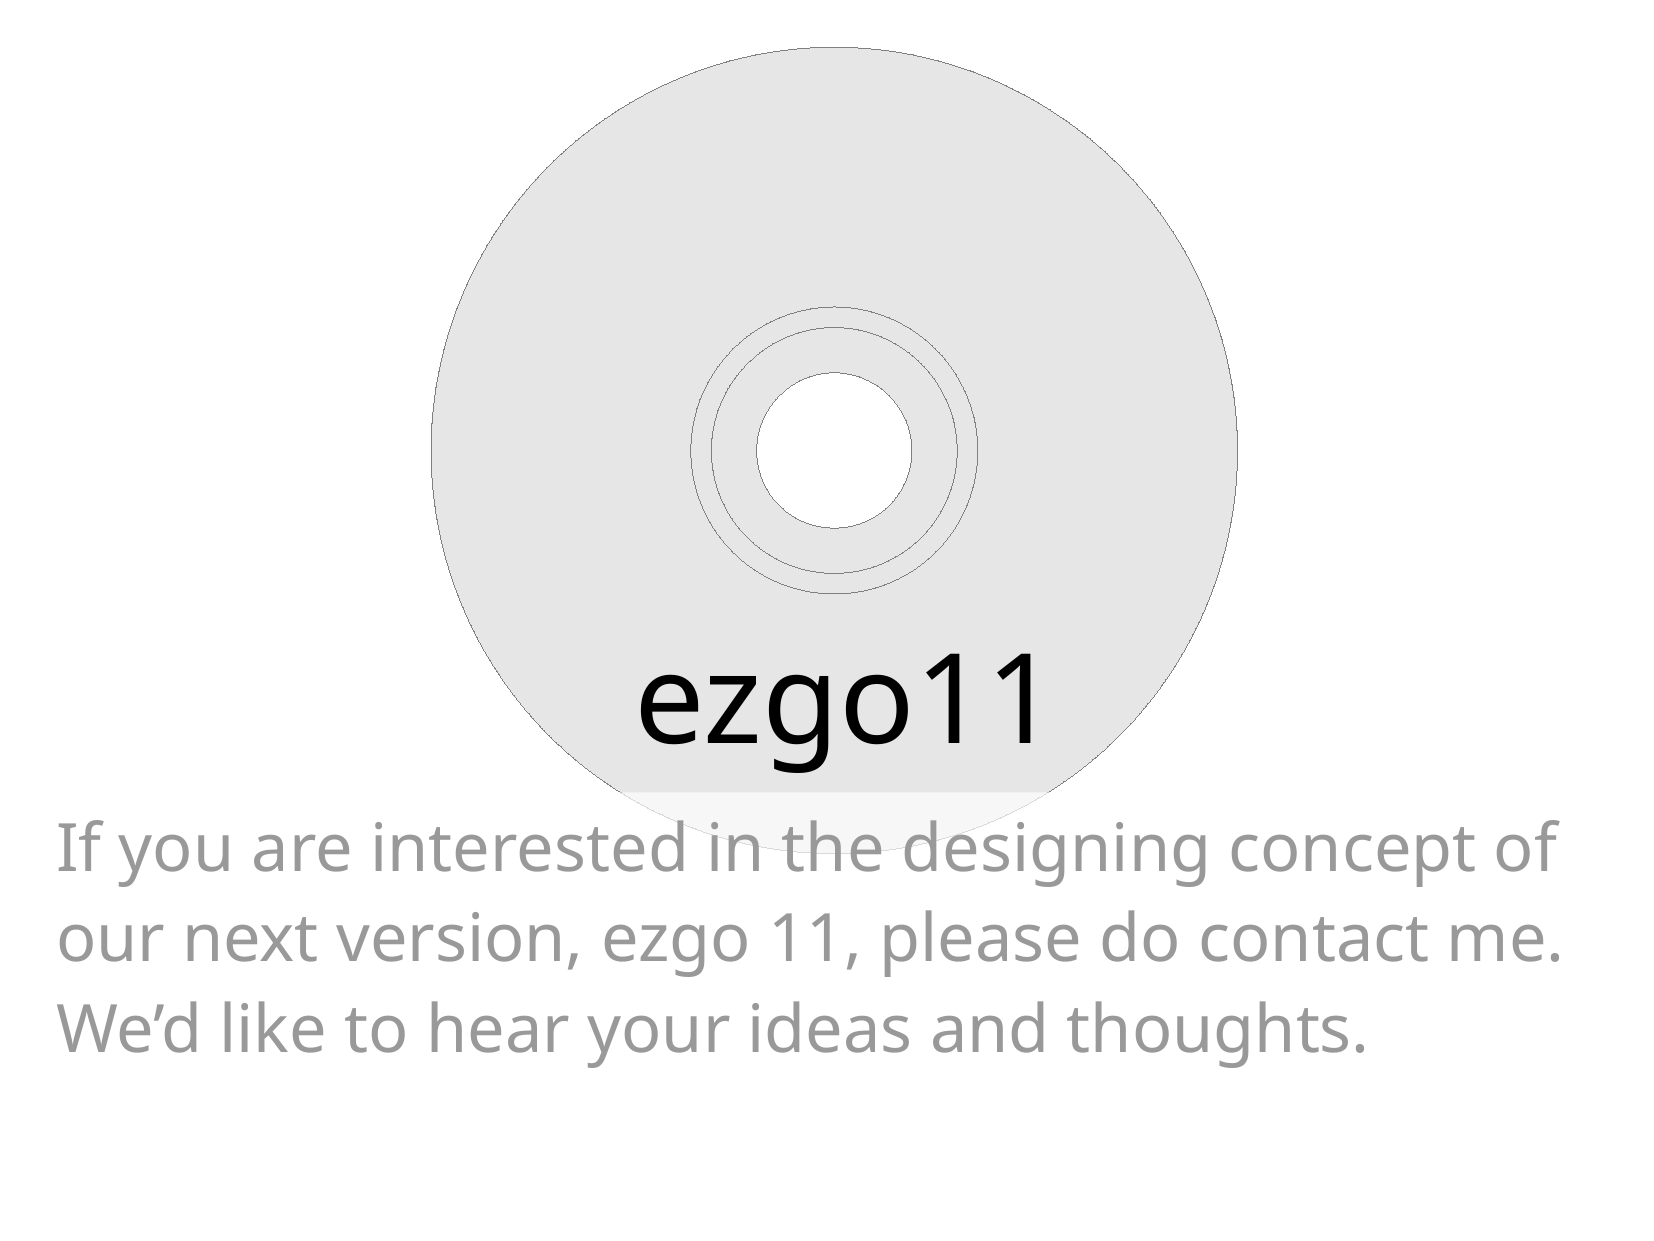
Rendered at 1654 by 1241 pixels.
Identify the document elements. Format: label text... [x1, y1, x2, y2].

text_box ezgo11 [620, 602, 1060, 780]
text_box If you are interested in the designing concept of our next version, ezgo 11, please do contact me. We’d like to hear your ideas and thoughts. [41, 792, 1625, 1068]
text_box [431, 47, 1238, 792]
